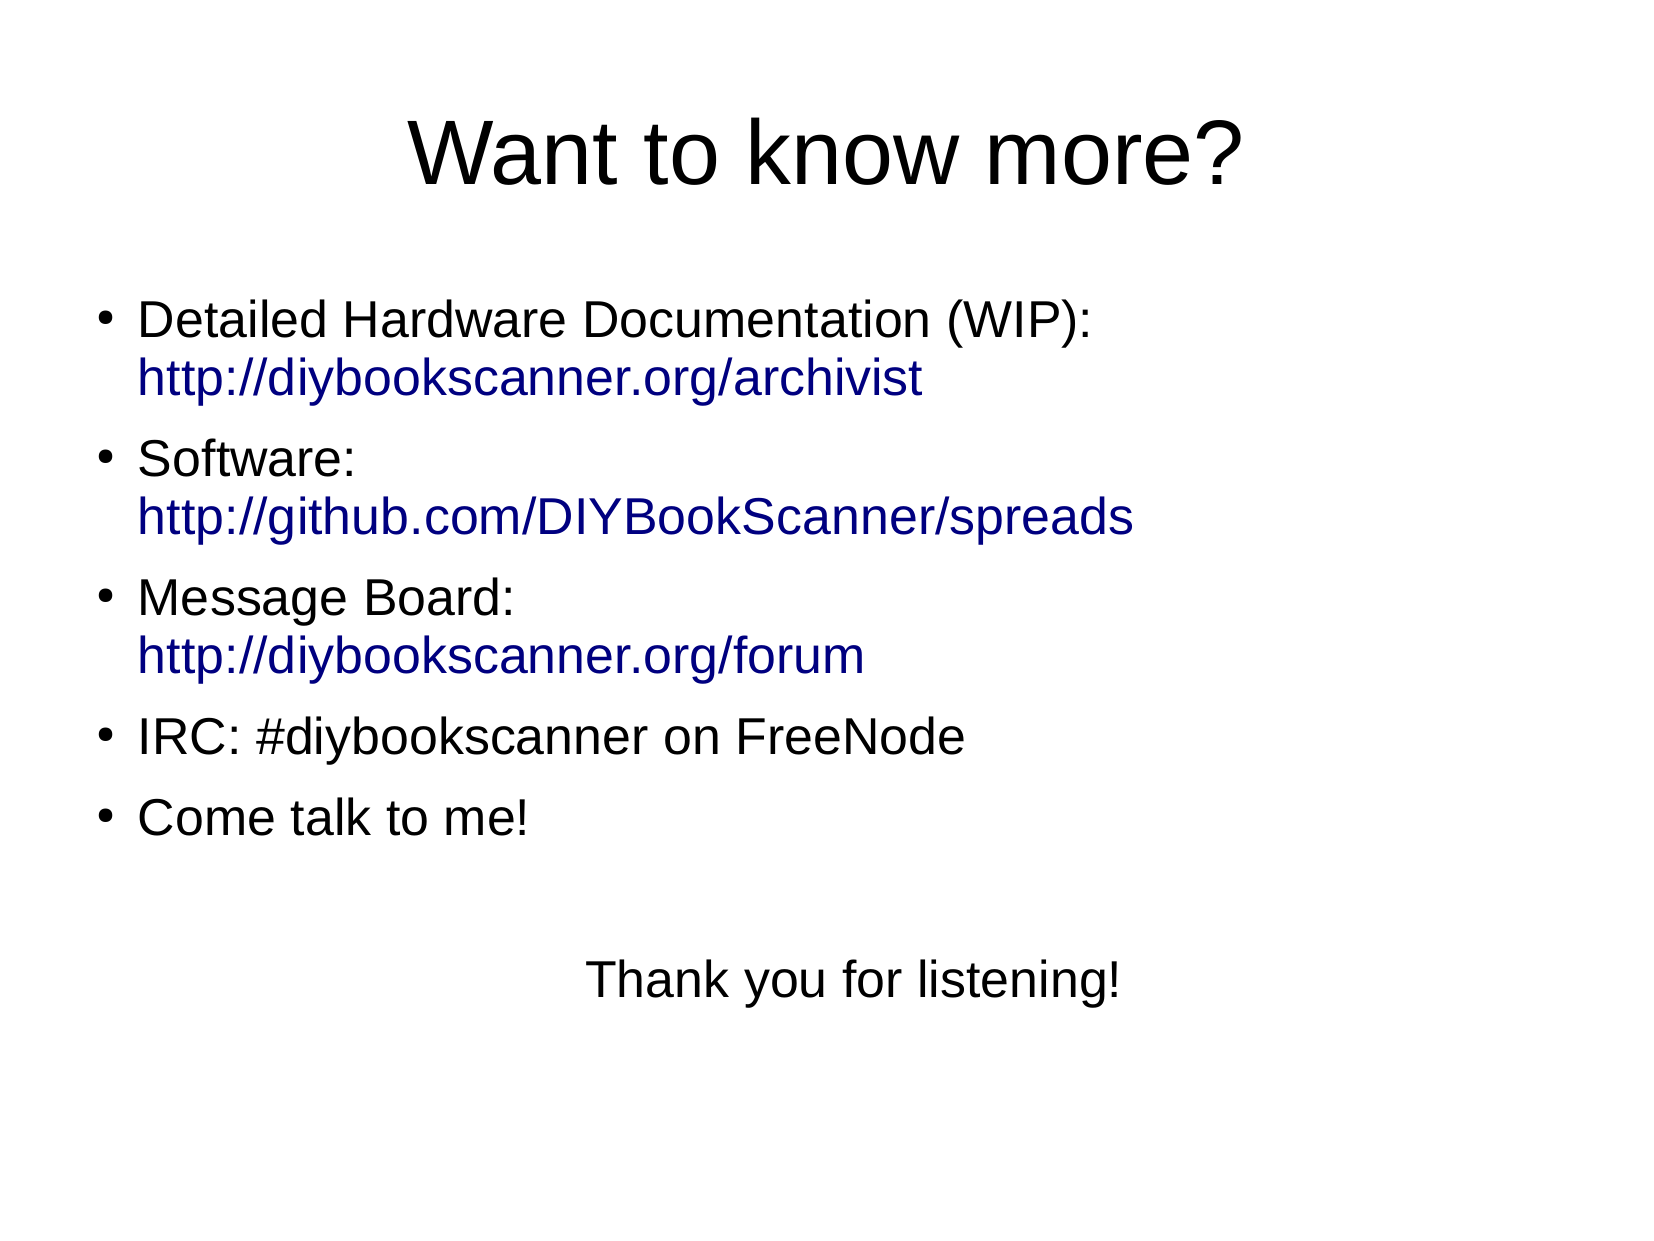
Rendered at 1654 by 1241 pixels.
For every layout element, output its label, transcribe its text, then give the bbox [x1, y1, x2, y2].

title Want to know more? [82, 49, 1571, 257]
list Detailed Hardware Documentation (WIP): http://diybookscanner.org/archivist Software: http://github.com/DIYBookScanner/spreads Message Board: http://diybookscanner.org/forum IRC: #diybookscanner on FreeNode Come talk to me! Thank you for listening! [82, 290, 1571, 1010]
